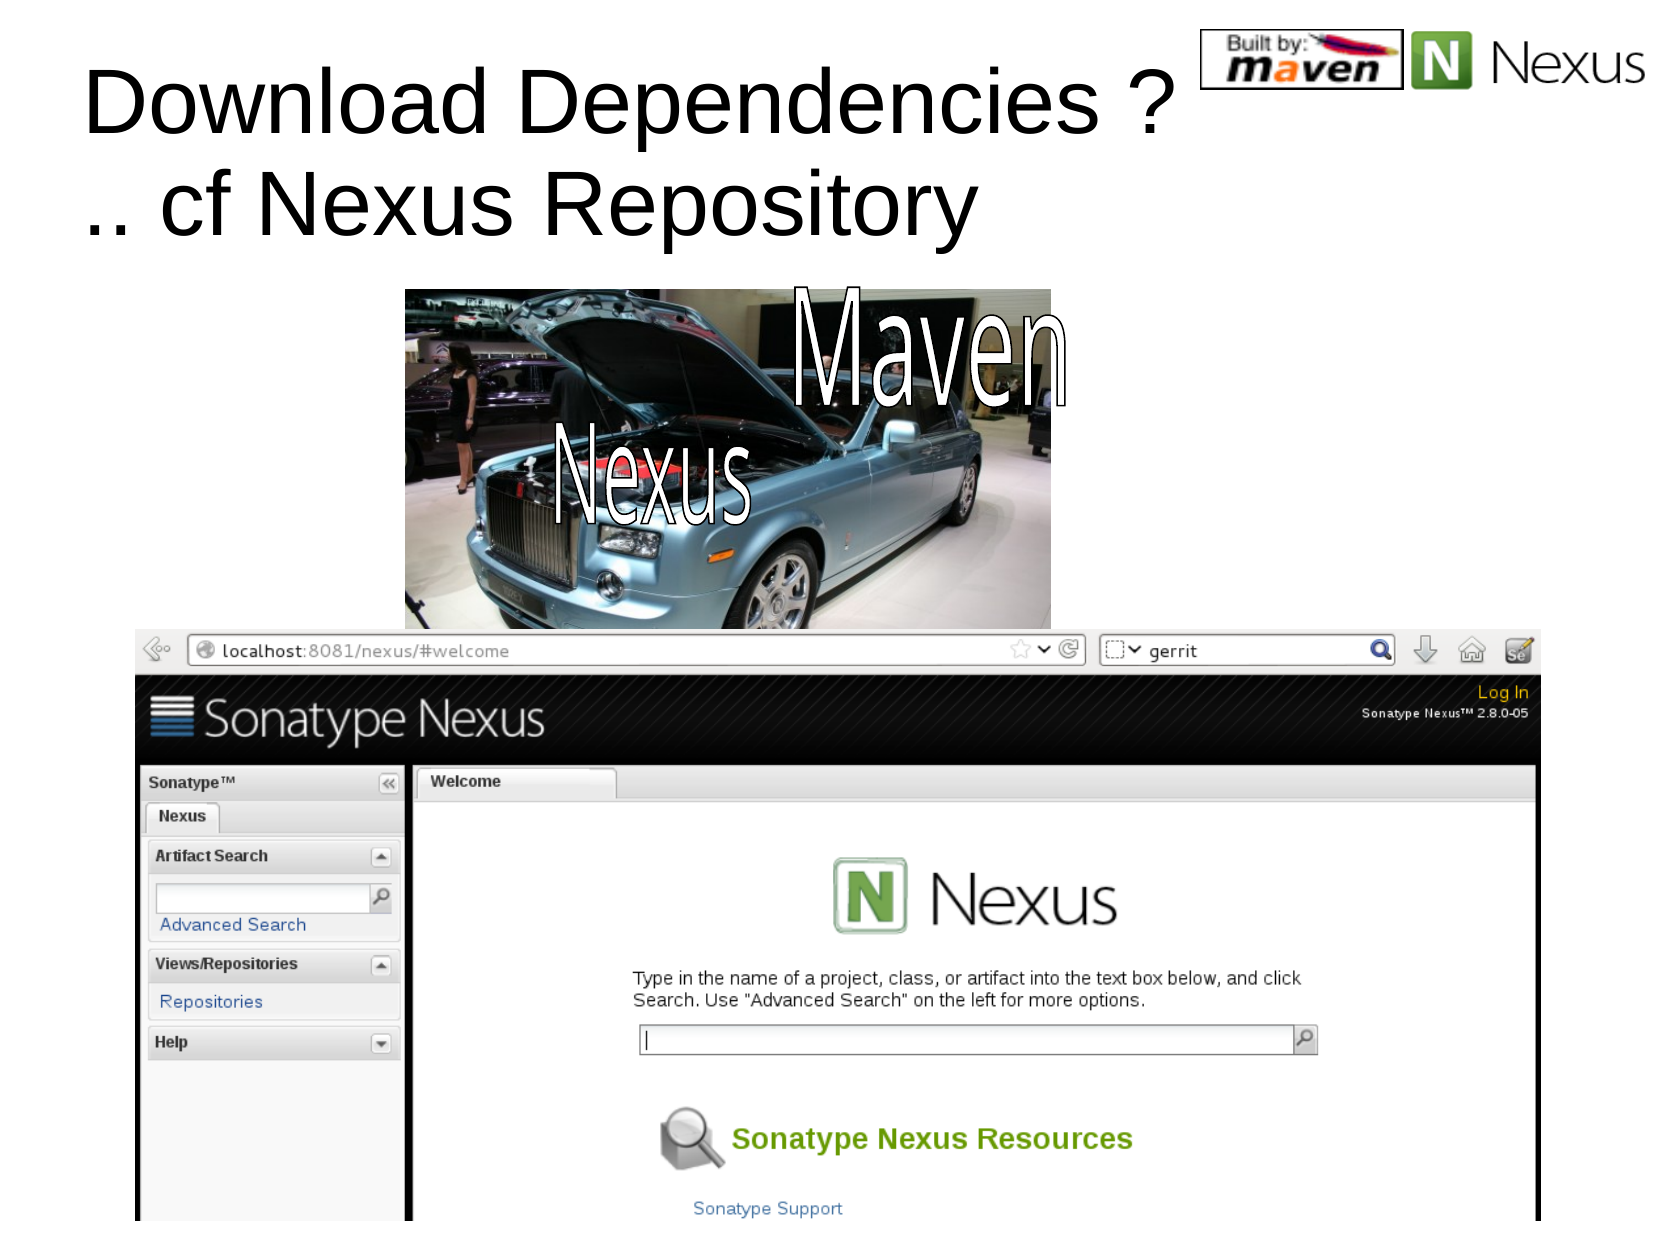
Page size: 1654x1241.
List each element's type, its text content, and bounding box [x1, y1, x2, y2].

text_box Nexus [682, 447, 715, 525]
text_box Nexus [641, 447, 676, 524]
text_box Maven [970, 315, 1012, 408]
picture [135, 289, 1541, 1221]
text_box Maven [872, 315, 912, 408]
text_box Maven [1024, 315, 1065, 406]
picture [1200, 29, 1404, 91]
picture [808, 289, 846, 380]
text_box Maven [919, 316, 966, 406]
picture [1410, 29, 1646, 91]
title Download Dependencies ? .. cf Nexus Repository [82, 49, 1571, 257]
text_box Nexus [723, 446, 751, 525]
text_box Nexus [555, 422, 596, 524]
text_box Nexus [605, 446, 638, 525]
text_box Maven [795, 287, 860, 406]
